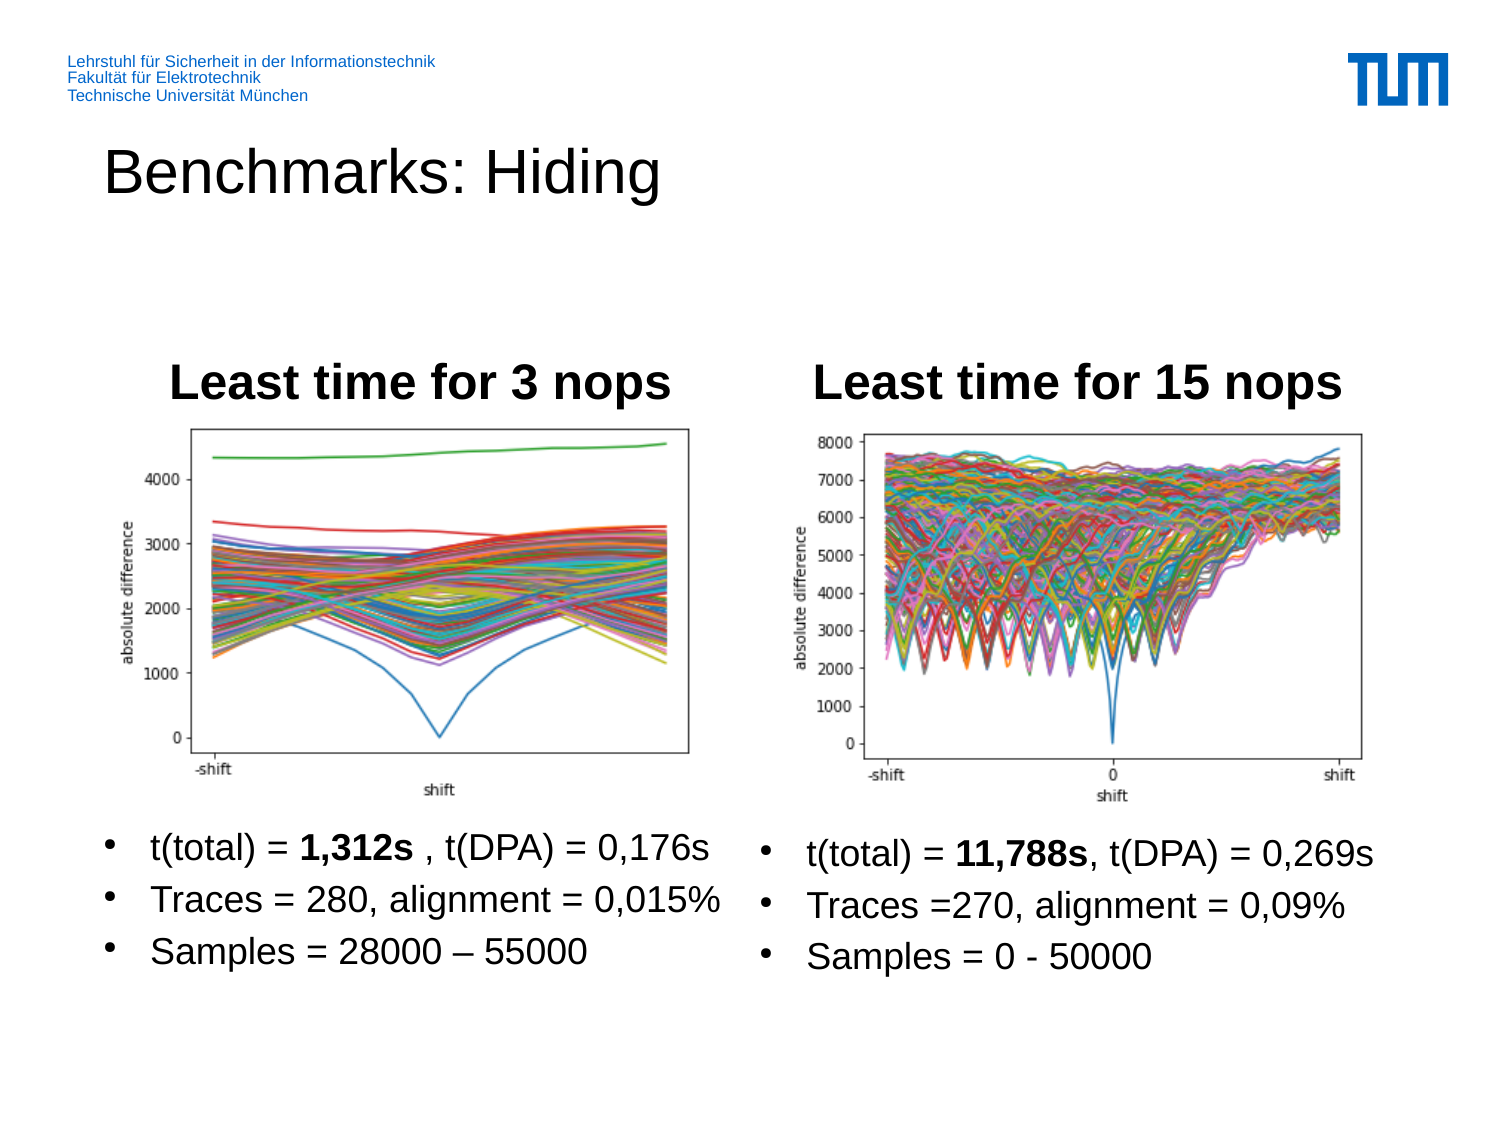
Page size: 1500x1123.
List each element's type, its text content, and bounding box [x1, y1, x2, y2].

list Least time for 3 nops [103, 275, 739, 409]
picture [785, 419, 1376, 815]
list t(total) = 1,312s , t(DPA) = 0,176s Traces = 280, alignment = 0,015% Samples = 28000 – 55000 [103, 409, 739, 1013]
picture [112, 414, 703, 809]
list Least time for 15 nops [759, 275, 1398, 409]
title Benchmarks: Hiding [103, 59, 1398, 277]
list t(total) = 11,788s, t(DPA) = 0,269s Traces =270, alignment = 0,09% Samples = 0 - 50000 [759, 409, 1398, 1013]
